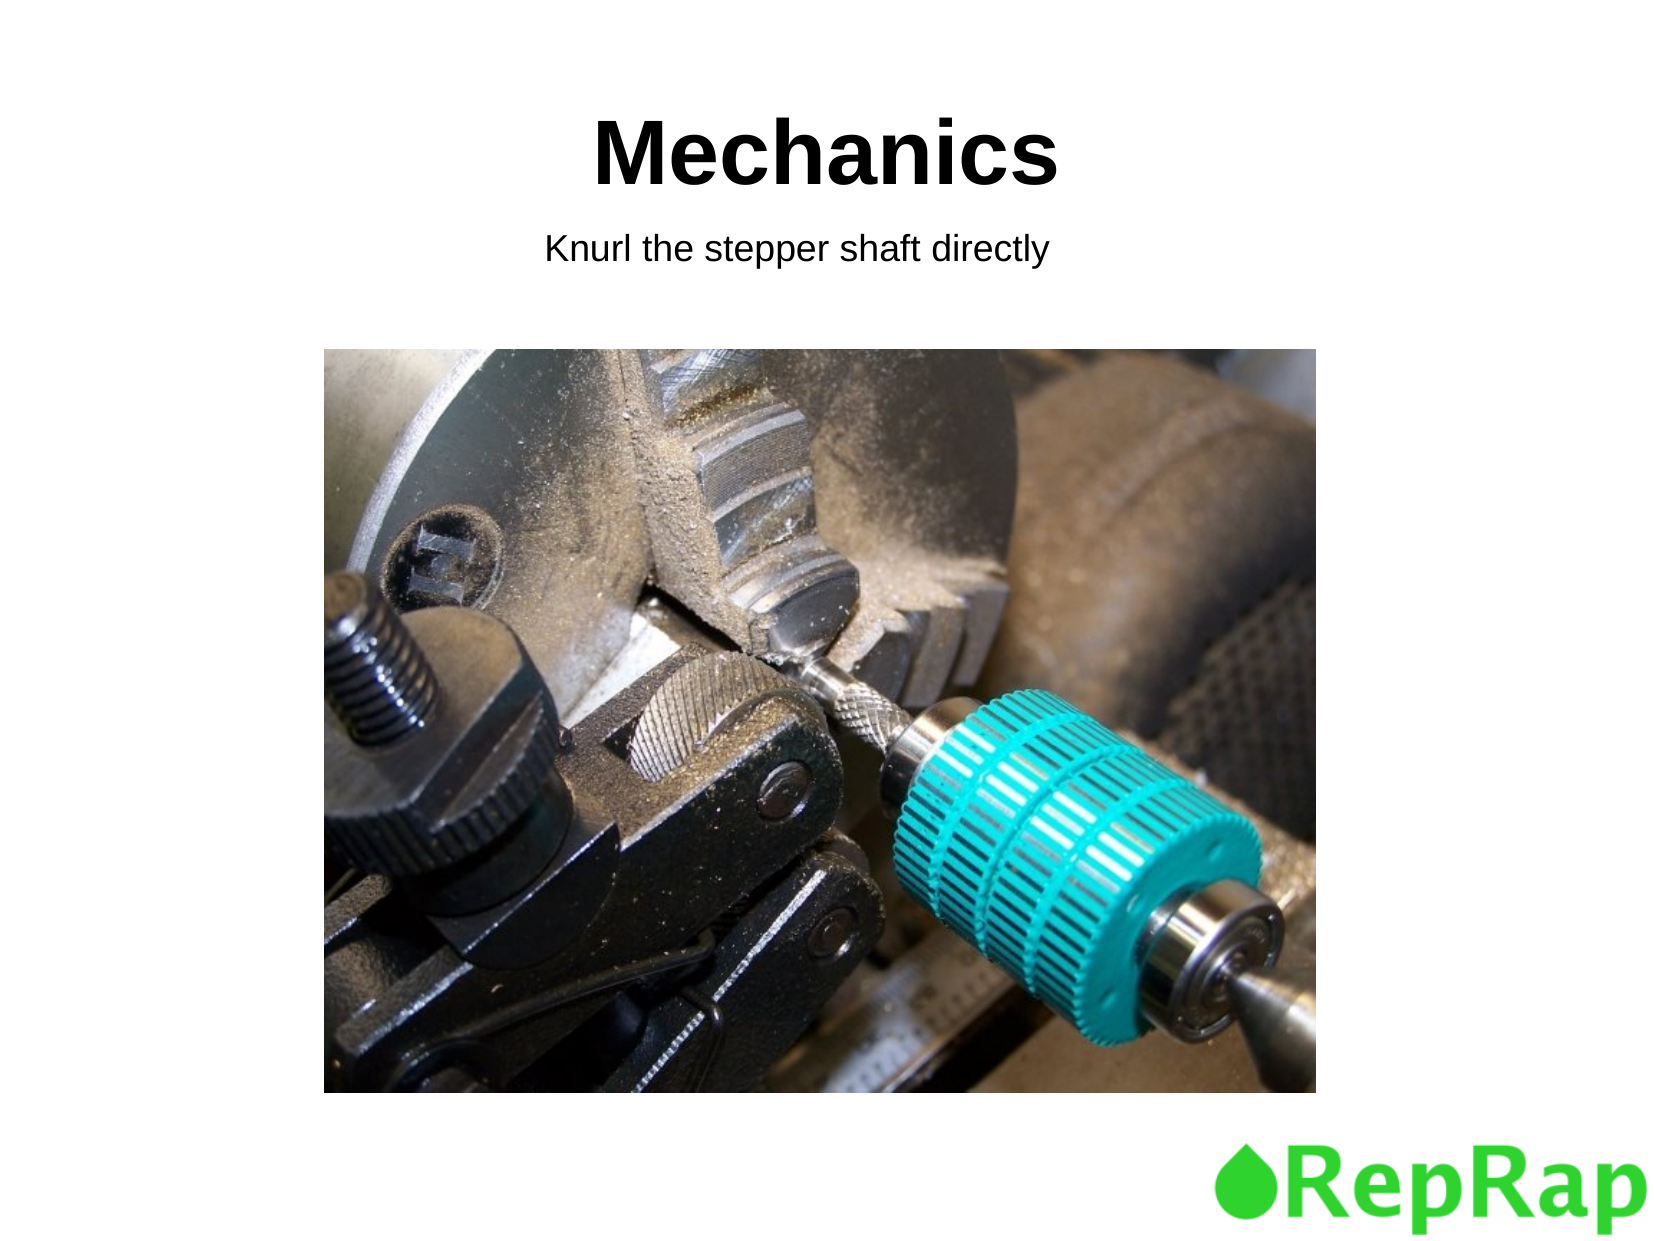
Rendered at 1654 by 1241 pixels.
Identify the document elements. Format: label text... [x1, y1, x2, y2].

picture [324, 349, 1316, 1093]
text_box Knurl the stepper shaft directly [29, 220, 1565, 407]
picture [1210, 1140, 1653, 1241]
title Mechanics [82, 56, 1571, 250]
